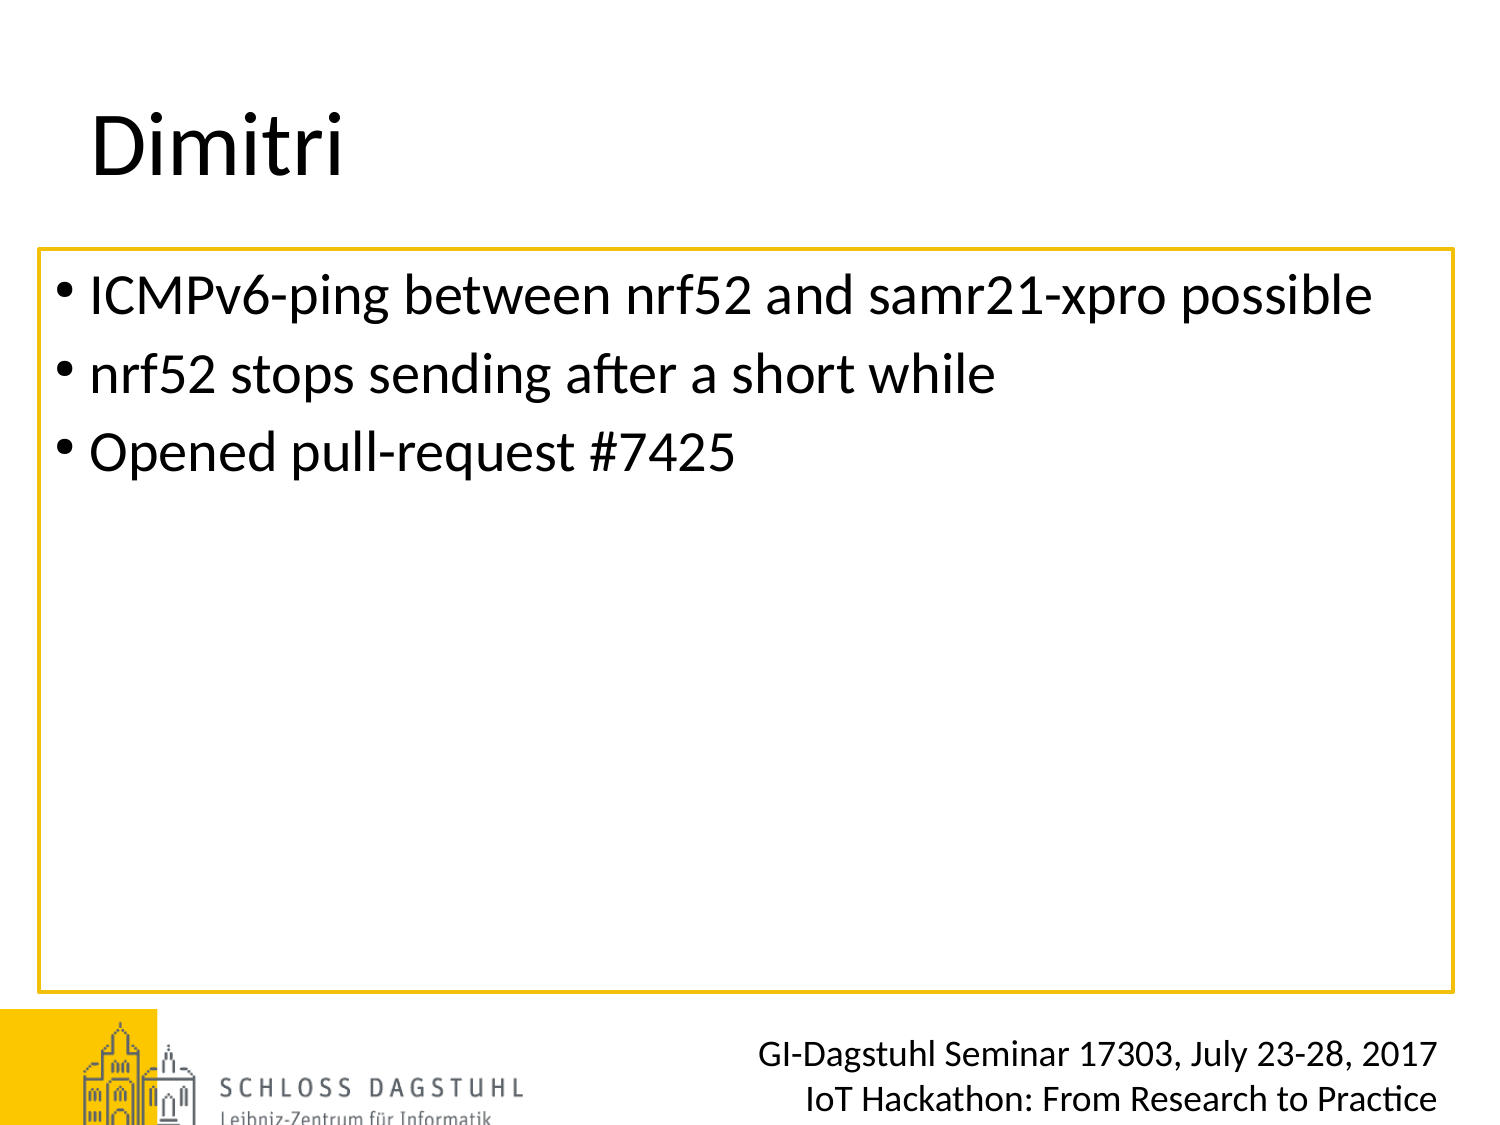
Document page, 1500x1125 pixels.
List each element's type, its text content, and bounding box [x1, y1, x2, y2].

title Dimitri [75, 45, 856, 233]
text_box ICMPv6-ping between nrf52 and samr21-xpro possible nrf52 stops sending after a short while Opened pull-request #7425 [39, 249, 1454, 992]
text_box GI-Dagstuhl Seminar 17303, July 23-28, 2017 IoT Hackathon: From Research to Practice [559, 1021, 1454, 1125]
picture [0, 1009, 523, 1125]
